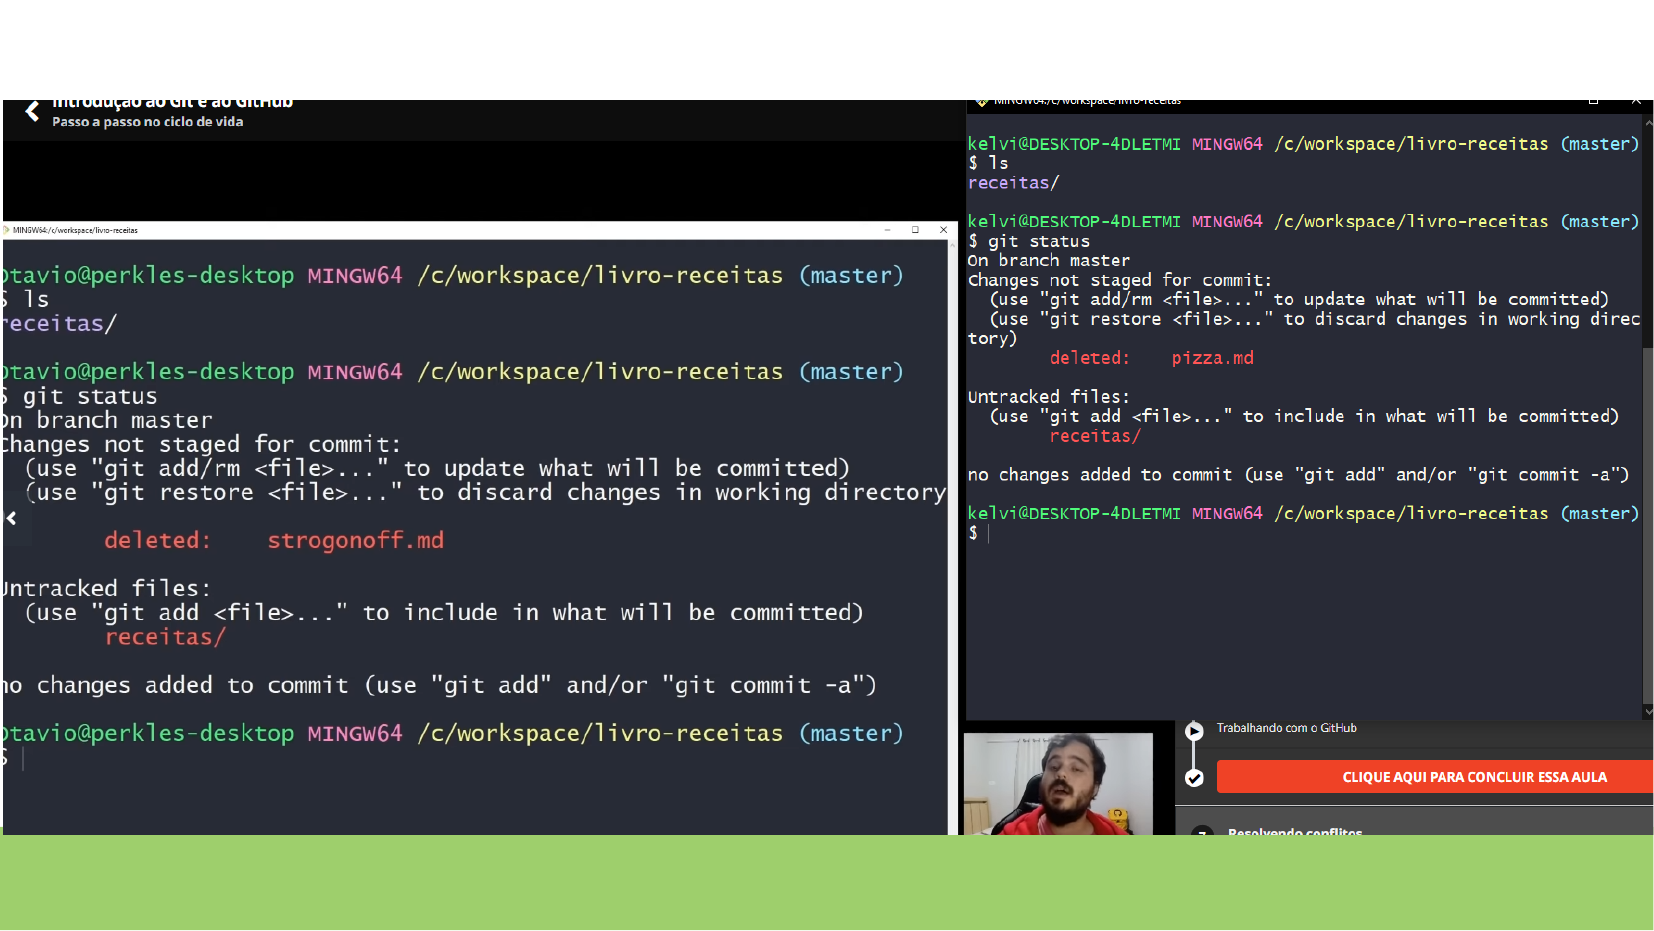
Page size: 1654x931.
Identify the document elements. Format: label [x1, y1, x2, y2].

picture [3, 100, 1654, 835]
